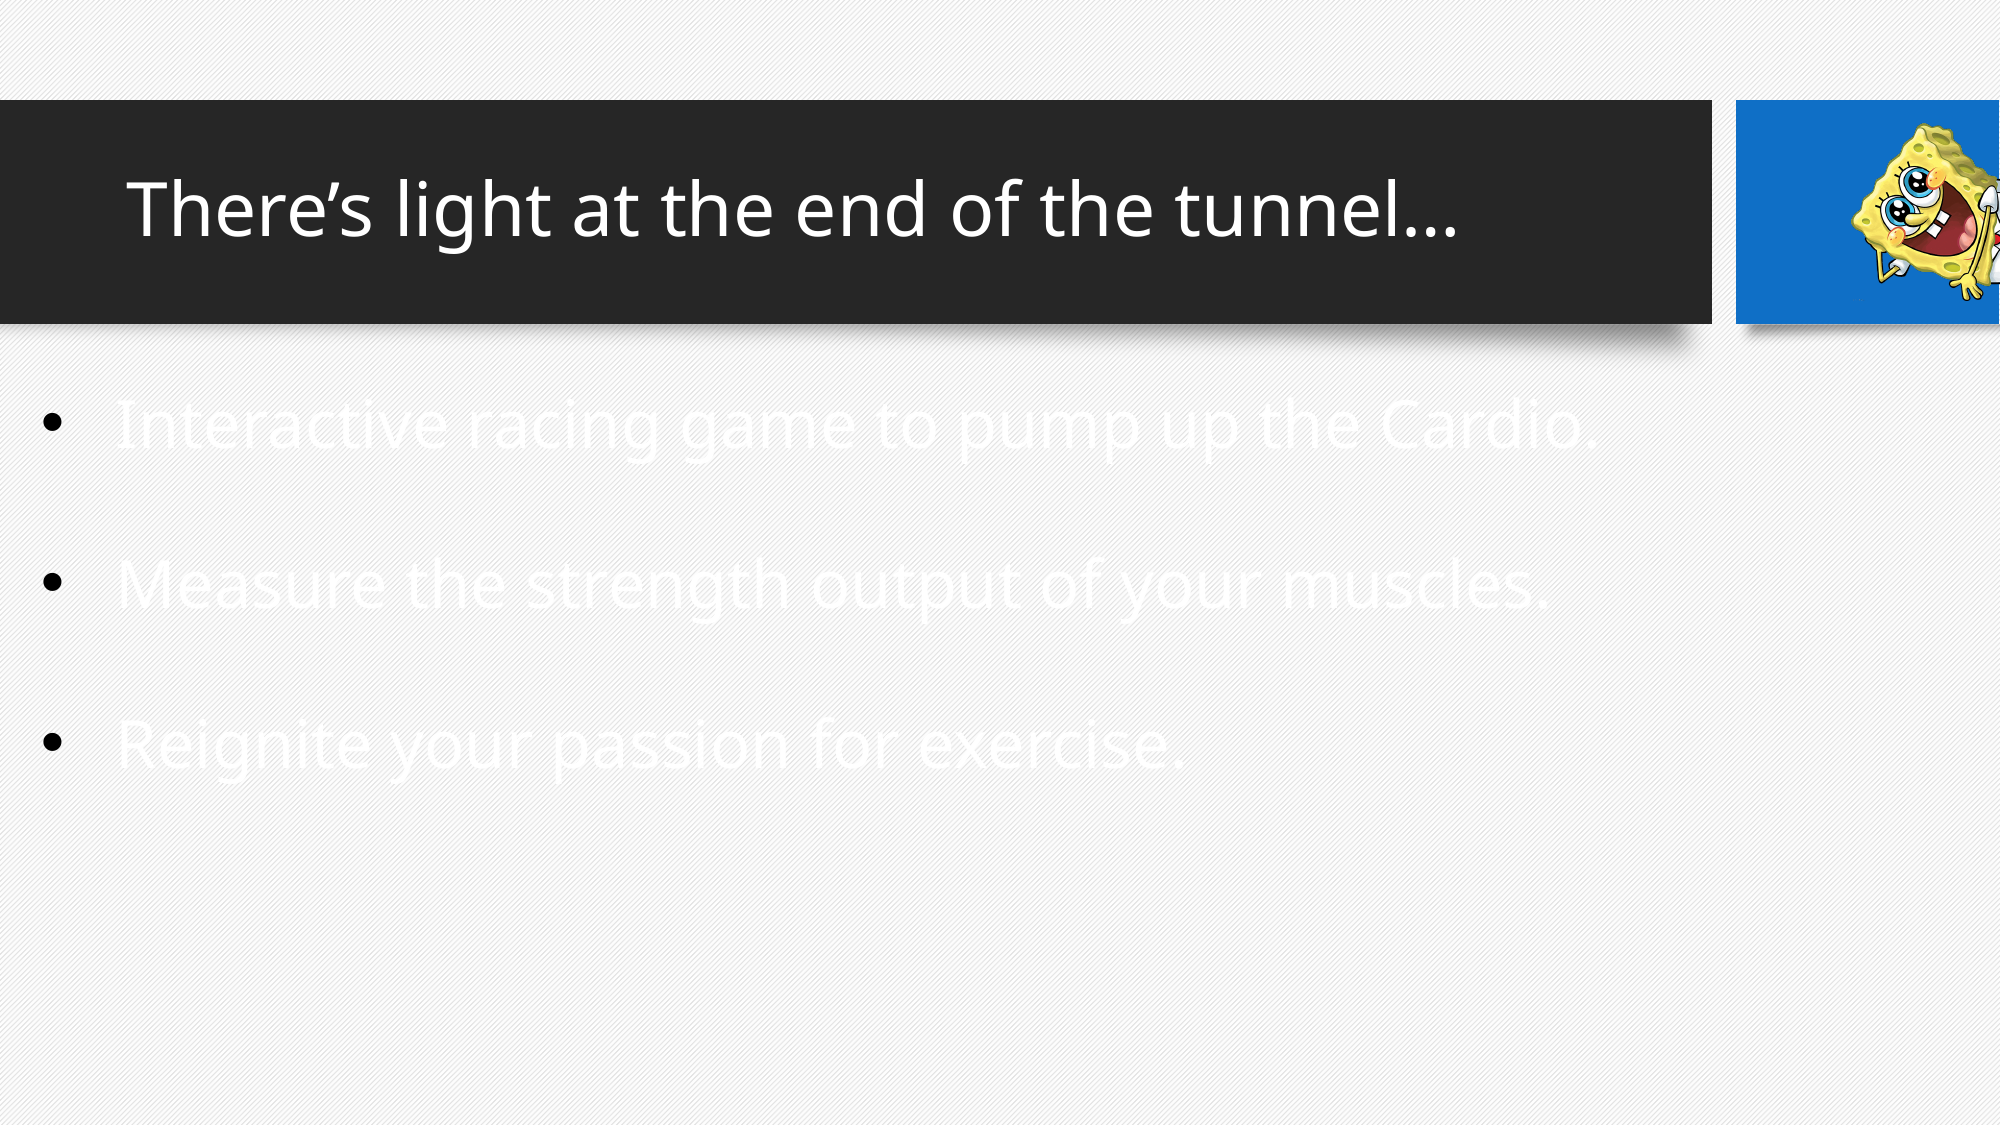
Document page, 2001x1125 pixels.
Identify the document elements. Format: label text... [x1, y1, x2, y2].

text_box Interactive racing game to pump up the Cardio. Measure the strength output of your muscles. Reignite your passion for exercise. [25, 374, 1775, 794]
title There’s light at the end of the tunnel… [111, 123, 1689, 301]
picture [1851, 123, 2000, 301]
